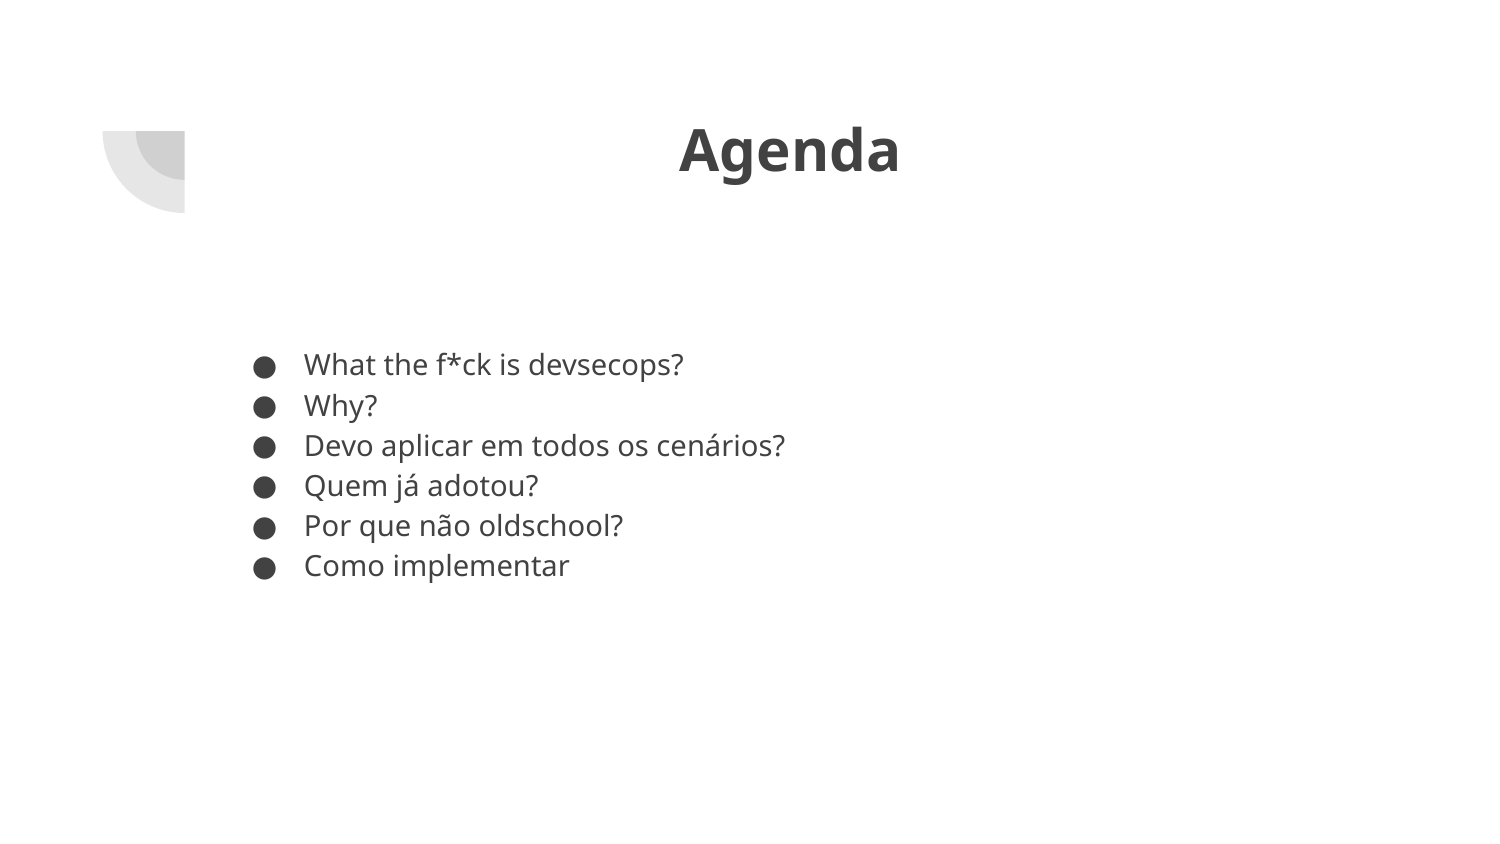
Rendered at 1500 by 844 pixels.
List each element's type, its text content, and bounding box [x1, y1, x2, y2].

list What the f*ck is devsecops? Why? Devo aplicar em todos os cenários? Quem já adotou? Por que não oldschool? Como implementar [213, 326, 1368, 744]
title Agenda [213, 98, 1368, 263]
